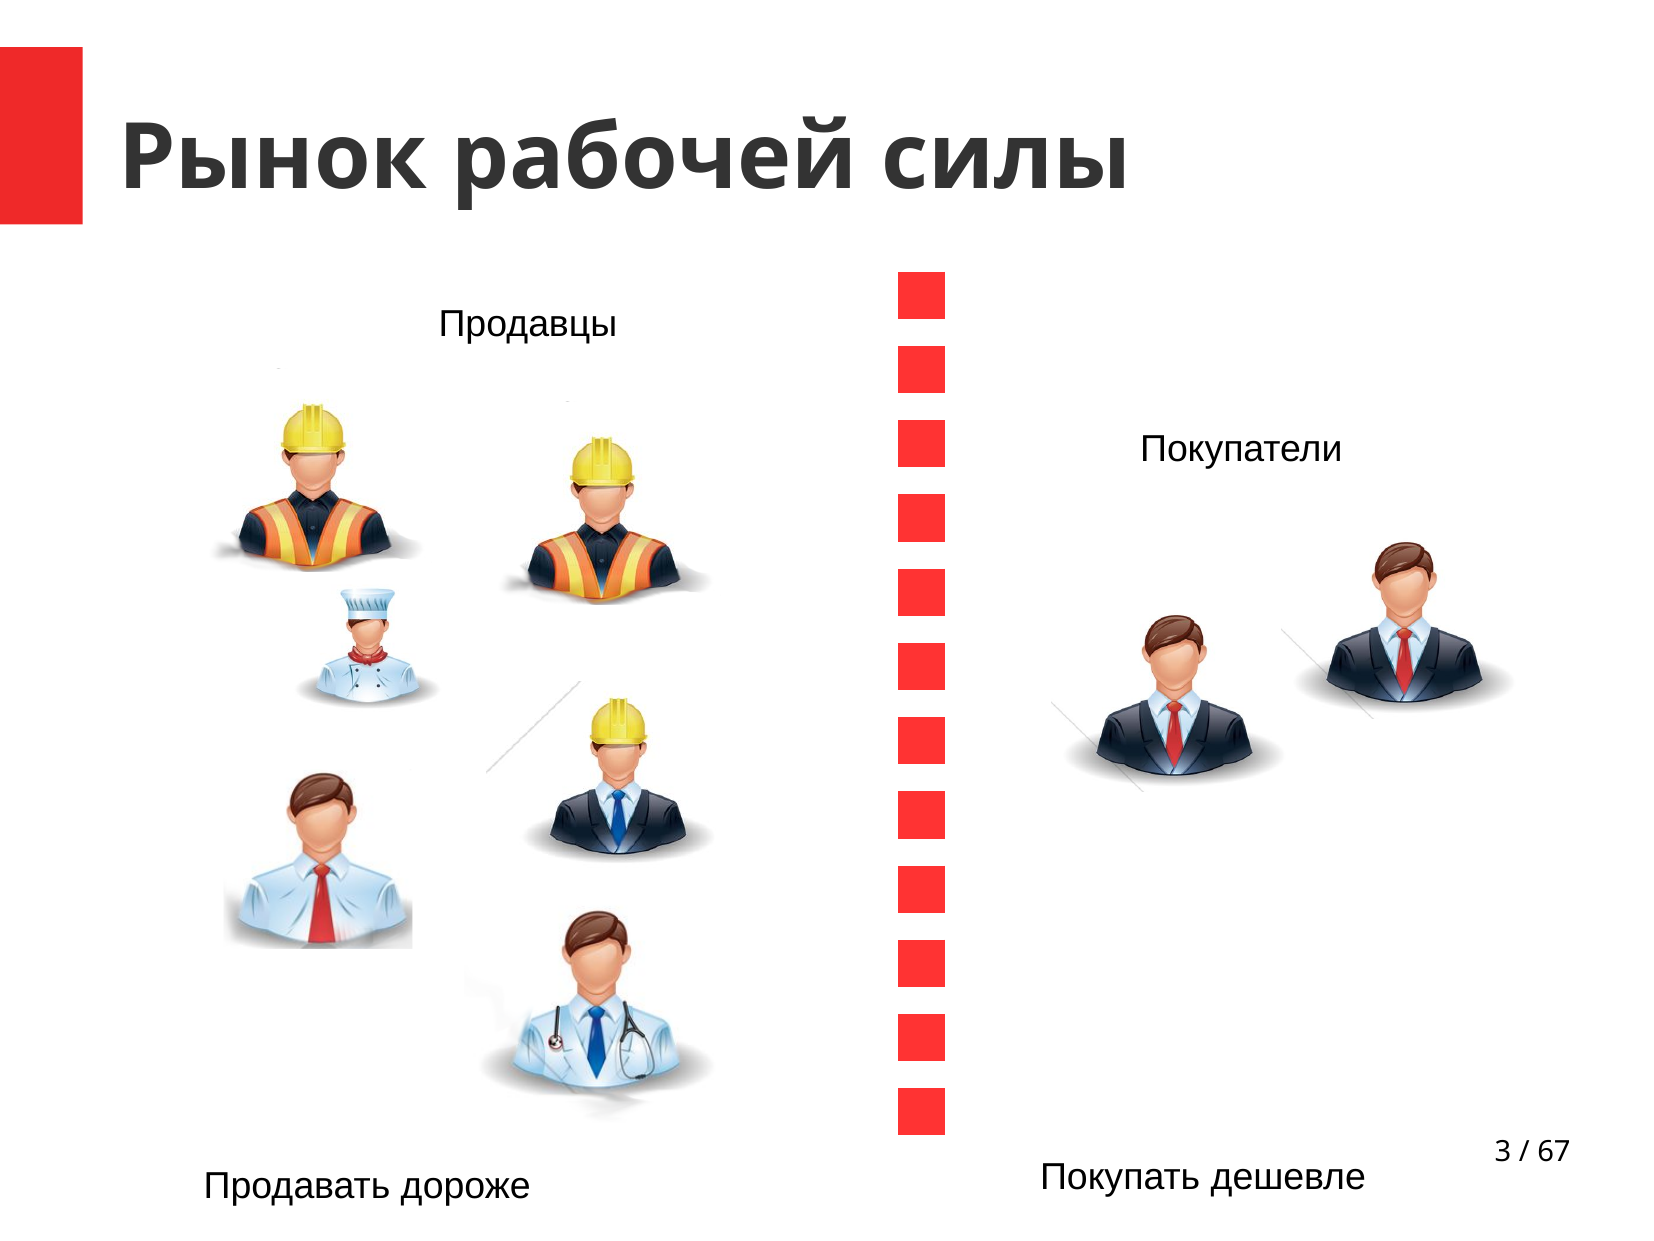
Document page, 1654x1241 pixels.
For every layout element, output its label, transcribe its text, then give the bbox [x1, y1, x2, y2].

text_box Продавать дороже [188, 1157, 546, 1215]
picture [1051, 523, 1524, 792]
text_box Продавцы [423, 295, 675, 359]
text_box Покупатели [1125, 420, 1399, 486]
text_box Покупать дешевле [1025, 1147, 1381, 1205]
title Рынок рабочей силы [118, 49, 1571, 257]
picture [165, 681, 733, 1134]
picture [164, 366, 721, 715]
